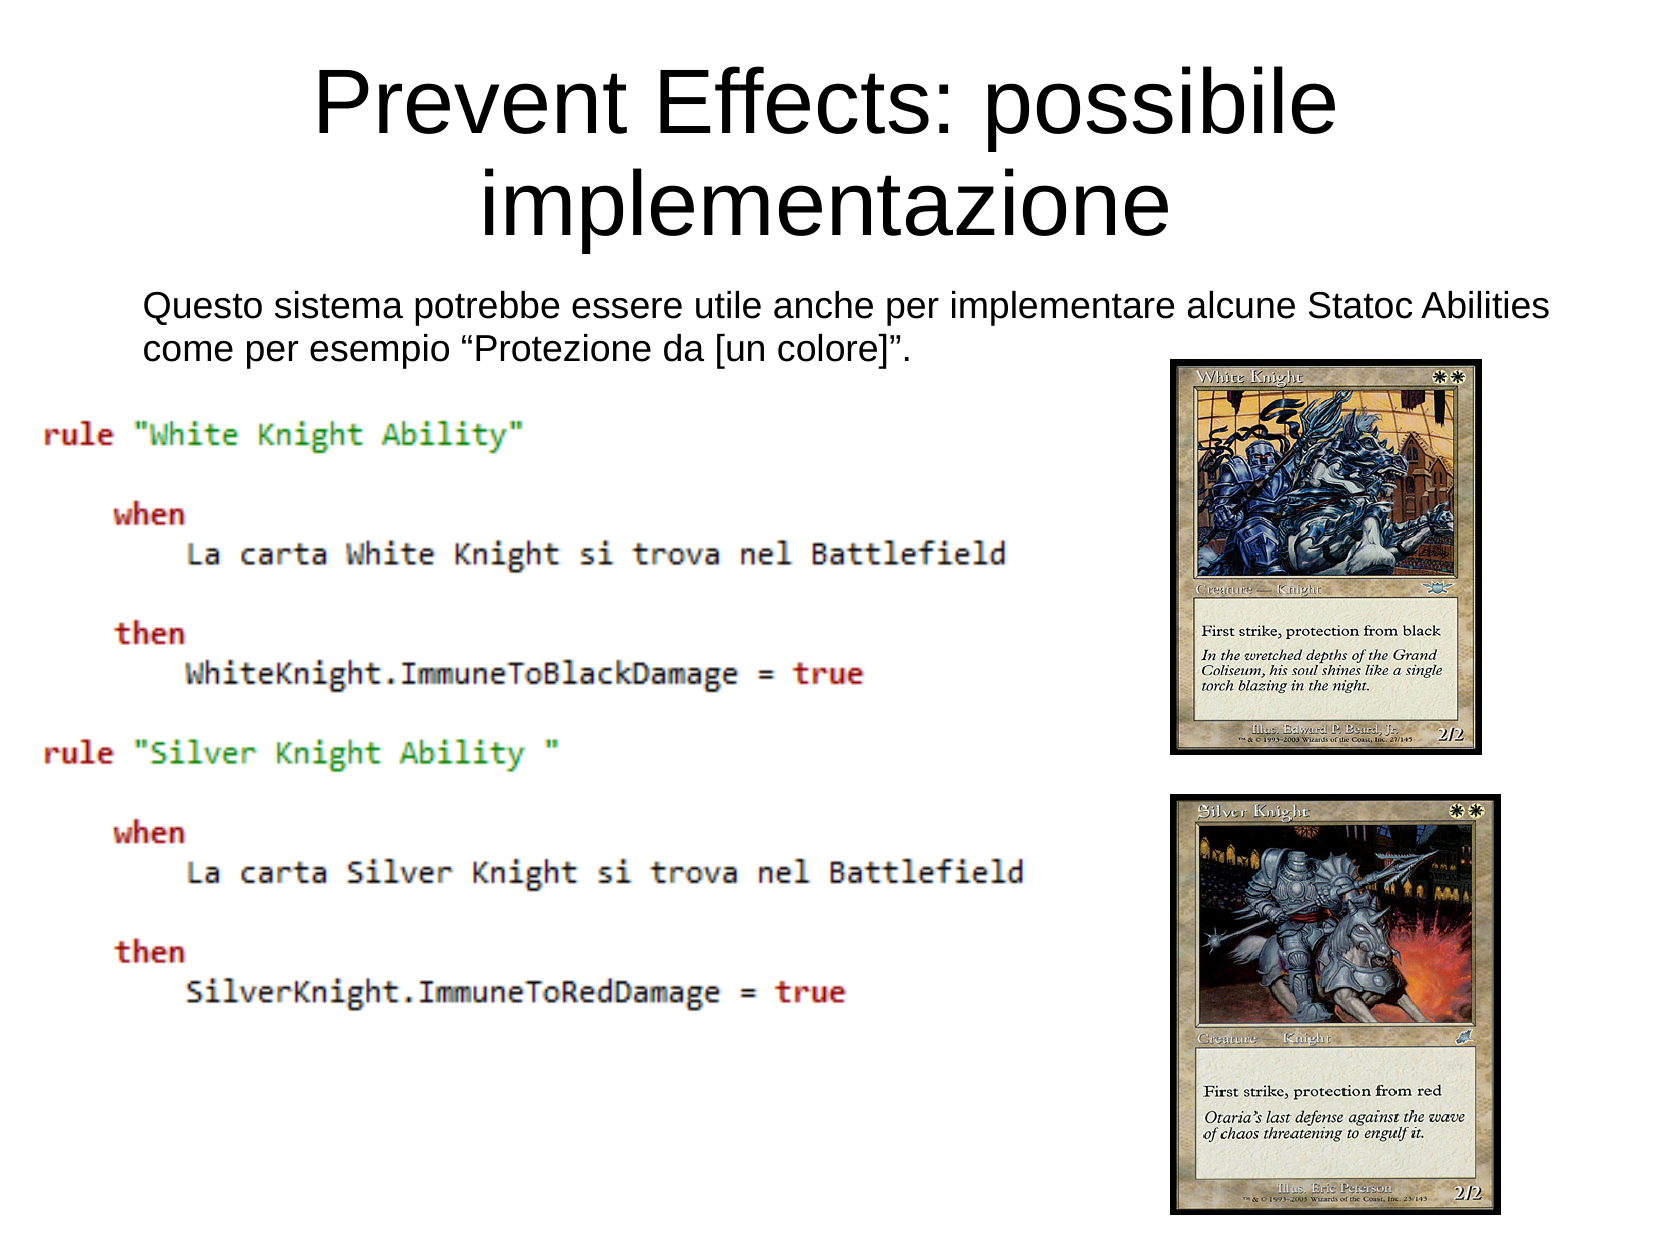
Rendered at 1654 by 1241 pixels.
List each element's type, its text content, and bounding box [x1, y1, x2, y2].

title Prevent Effects: possibile implementazione [82, 49, 1571, 257]
list Questo sistema potrebbe essere utile anche per implementare alcune Statoc Abilities come per esempio “Protezione da [un colore]”. [71, 285, 1561, 1005]
picture [1170, 794, 1501, 1216]
picture [1170, 359, 1482, 755]
picture [41, 414, 1051, 1036]
